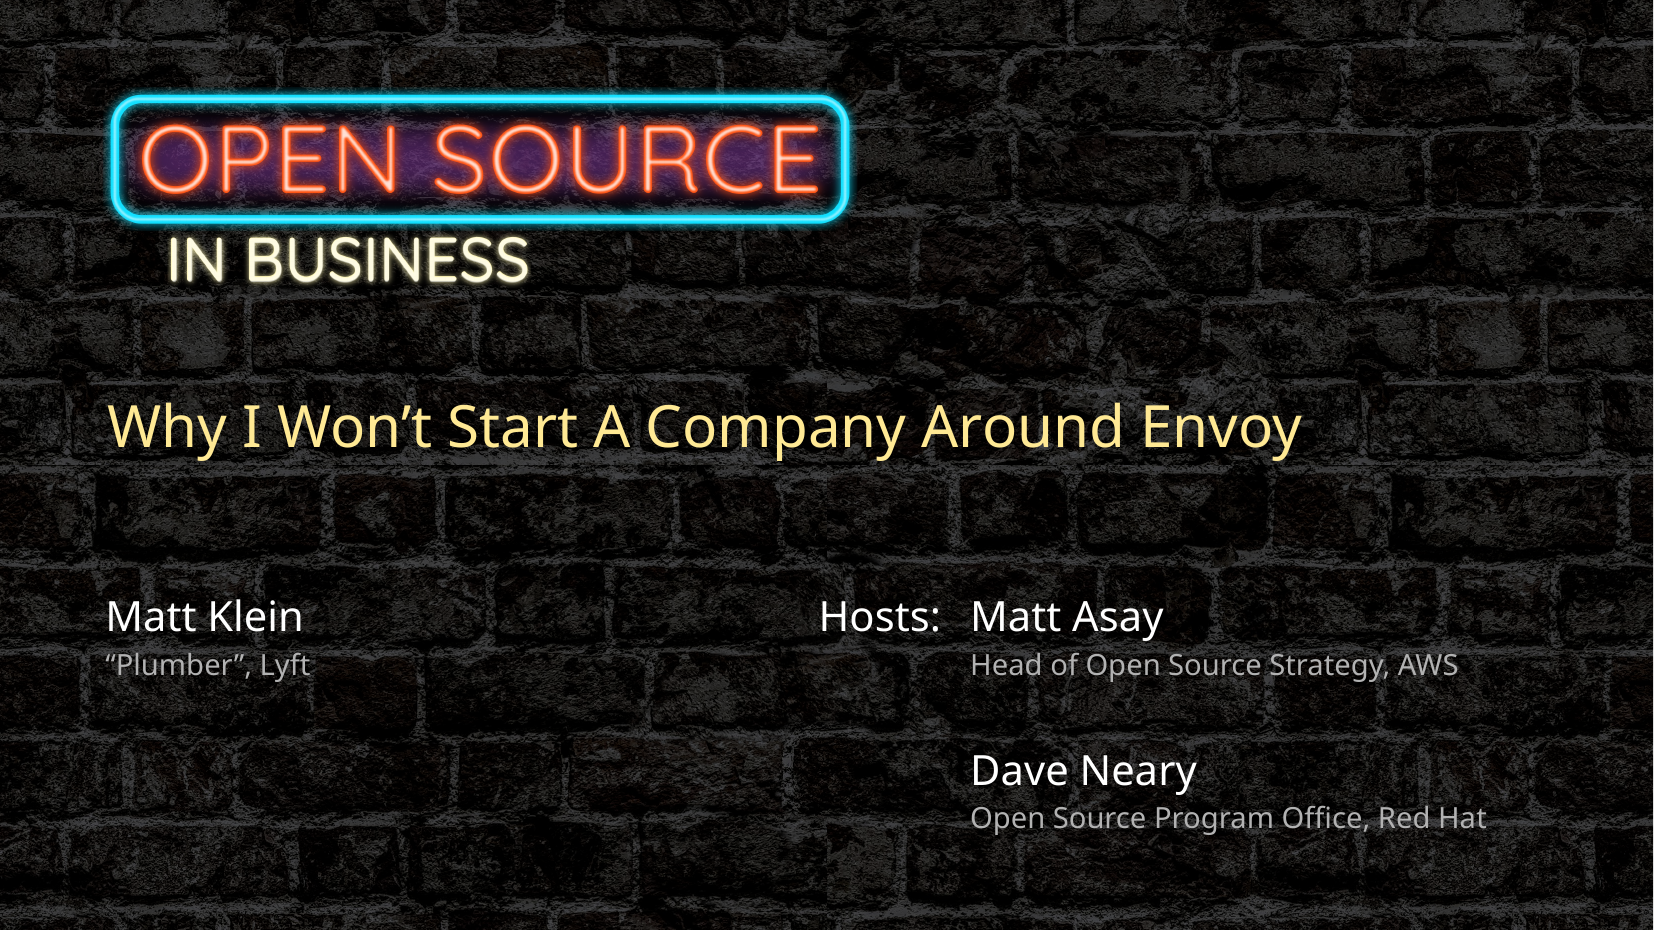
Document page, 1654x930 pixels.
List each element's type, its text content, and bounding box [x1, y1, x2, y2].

text_box Matt Asay Head of Open Source Strategy, AWS Dave Neary Open Source Program Office, Red Hat [971, 587, 1585, 892]
title Why I Won’t Start A Company Around Envoy [107, 385, 1546, 545]
text_box Hosts: [818, 587, 971, 892]
picture [0, 0, 1654, 930]
text_box Matt Klein “Plumber”, Lyft [105, 587, 818, 892]
